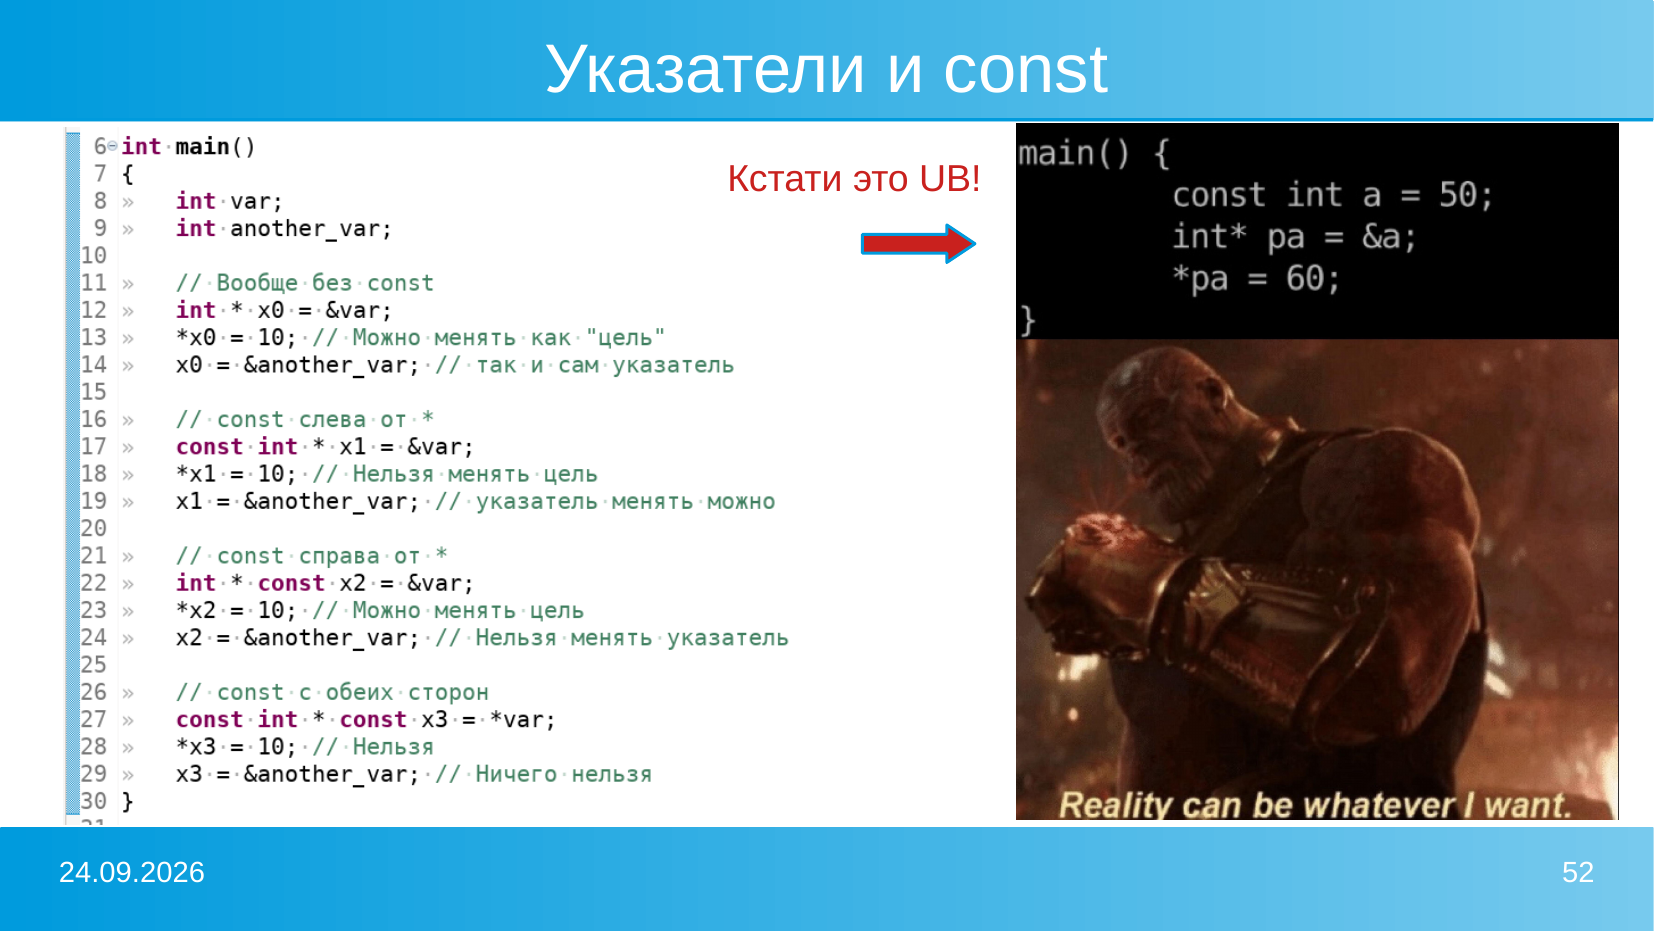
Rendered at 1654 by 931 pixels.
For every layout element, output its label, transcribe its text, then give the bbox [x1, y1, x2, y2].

picture [1016, 123, 1619, 820]
title Указатели и const [59, 29, 1595, 108]
text_box [862, 224, 976, 263]
text_box Кстати это UB! [712, 150, 997, 207]
picture [63, 127, 810, 826]
